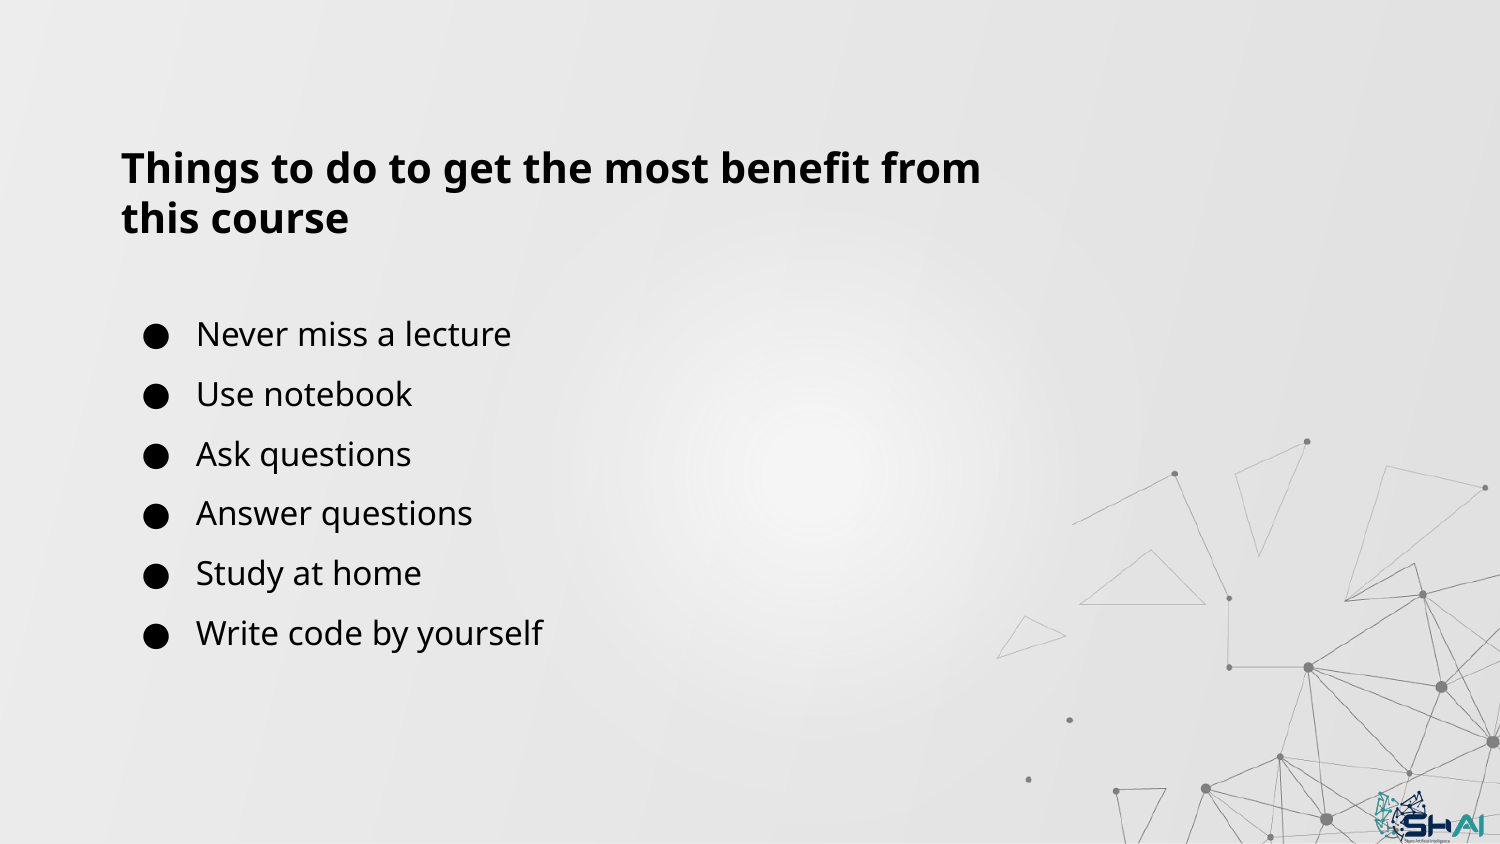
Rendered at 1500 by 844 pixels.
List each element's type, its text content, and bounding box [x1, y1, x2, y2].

picture [0, 0, 1500, 844]
text_box Never miss a lecture Use notebook Ask questions Answer questions Study at home Write code by yourself [105, 277, 927, 668]
text_box Things to do to get the most benefit from this course [105, 126, 1070, 258]
